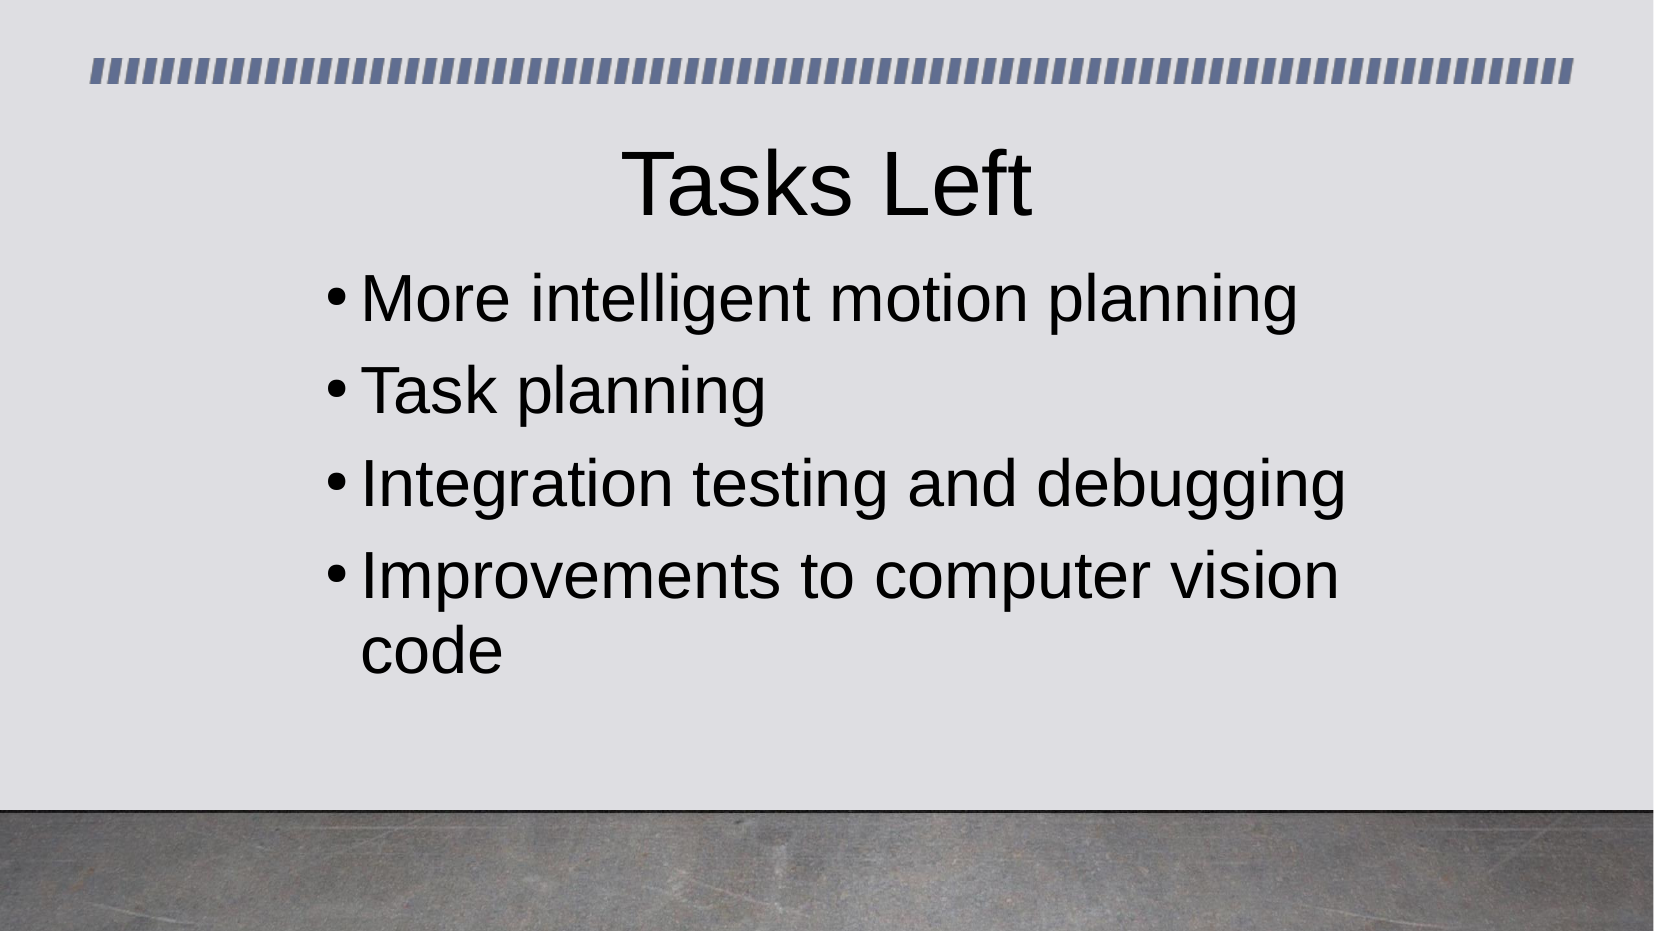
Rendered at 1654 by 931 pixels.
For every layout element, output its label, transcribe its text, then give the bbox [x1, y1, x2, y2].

subtitle More intelligent motion planning Task planning Integration testing and debugging Improvements to computer vision code [324, 168, 1477, 688]
picture [0, 810, 1654, 931]
picture [88, 58, 1575, 84]
title Tasks Left [82, 106, 1571, 262]
text_box [0, 0, 1654, 810]
